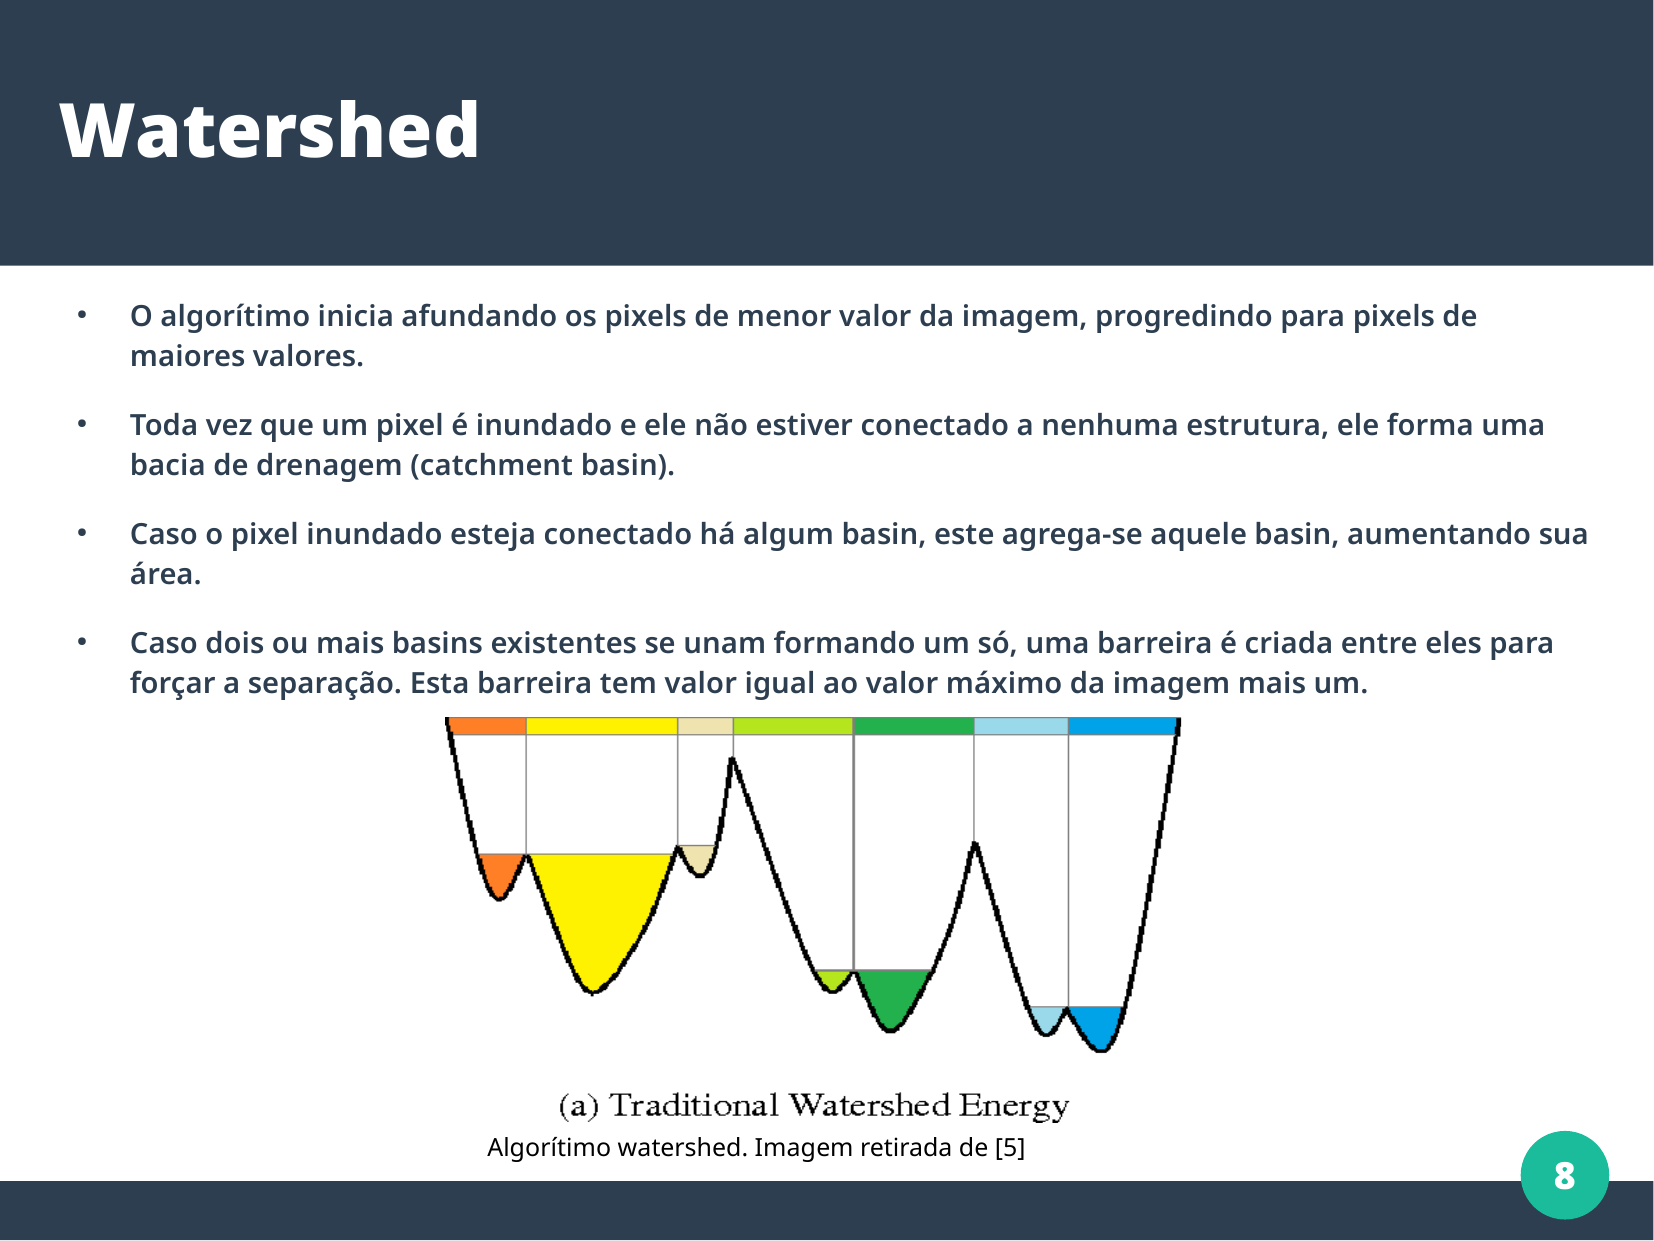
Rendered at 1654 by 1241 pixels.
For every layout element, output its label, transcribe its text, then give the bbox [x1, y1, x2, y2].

list O algorítimo inicia afundando os pixels de menor valor da imagem, progredindo para pixels de maiores valores. Toda vez que um pixel é inundado e ele não estiver conectado a nenhuma estrutura, ele forma uma bacia de drenagem (catchment basin). Caso o pixel inundado esteja conectado há algum basin, este agrega-se aquele basin, aumentando sua área. Caso dois ou mais basins existentes se unam formando um só, uma barreira é criada entre eles para forçar a separação. Esta barreira tem valor igual ao valor máximo da imagem mais um. [59, 295, 1595, 1123]
text_box Algorítimo watershed. Imagem retirada de [5] [472, 1122, 1241, 1167]
picture [445, 717, 1182, 1123]
title Watershed [59, 49, 1595, 207]
